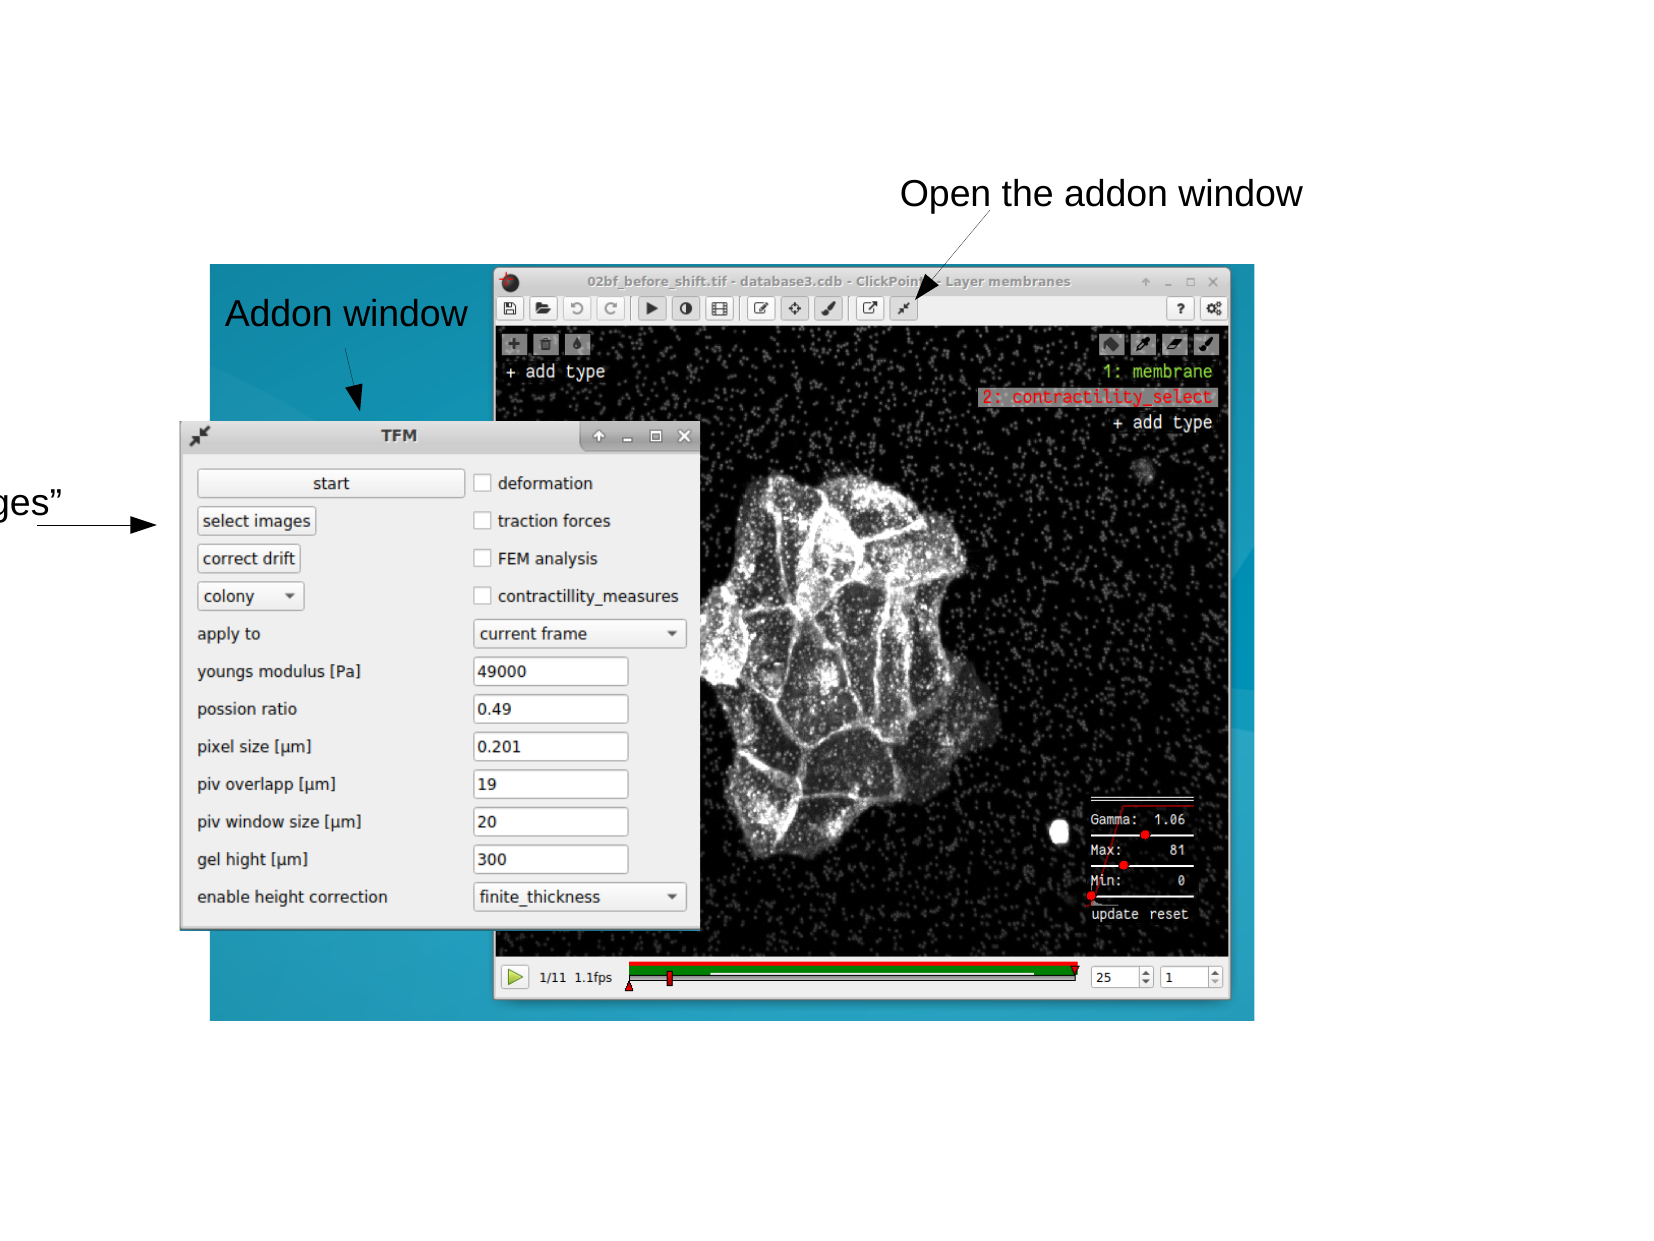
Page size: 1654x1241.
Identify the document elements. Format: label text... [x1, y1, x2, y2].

text_box Open the addon window [885, 165, 1474, 222]
text_box Addon window [210, 285, 799, 343]
text_box “select images” button [0, 474, 109, 616]
picture [179, 264, 1255, 1021]
